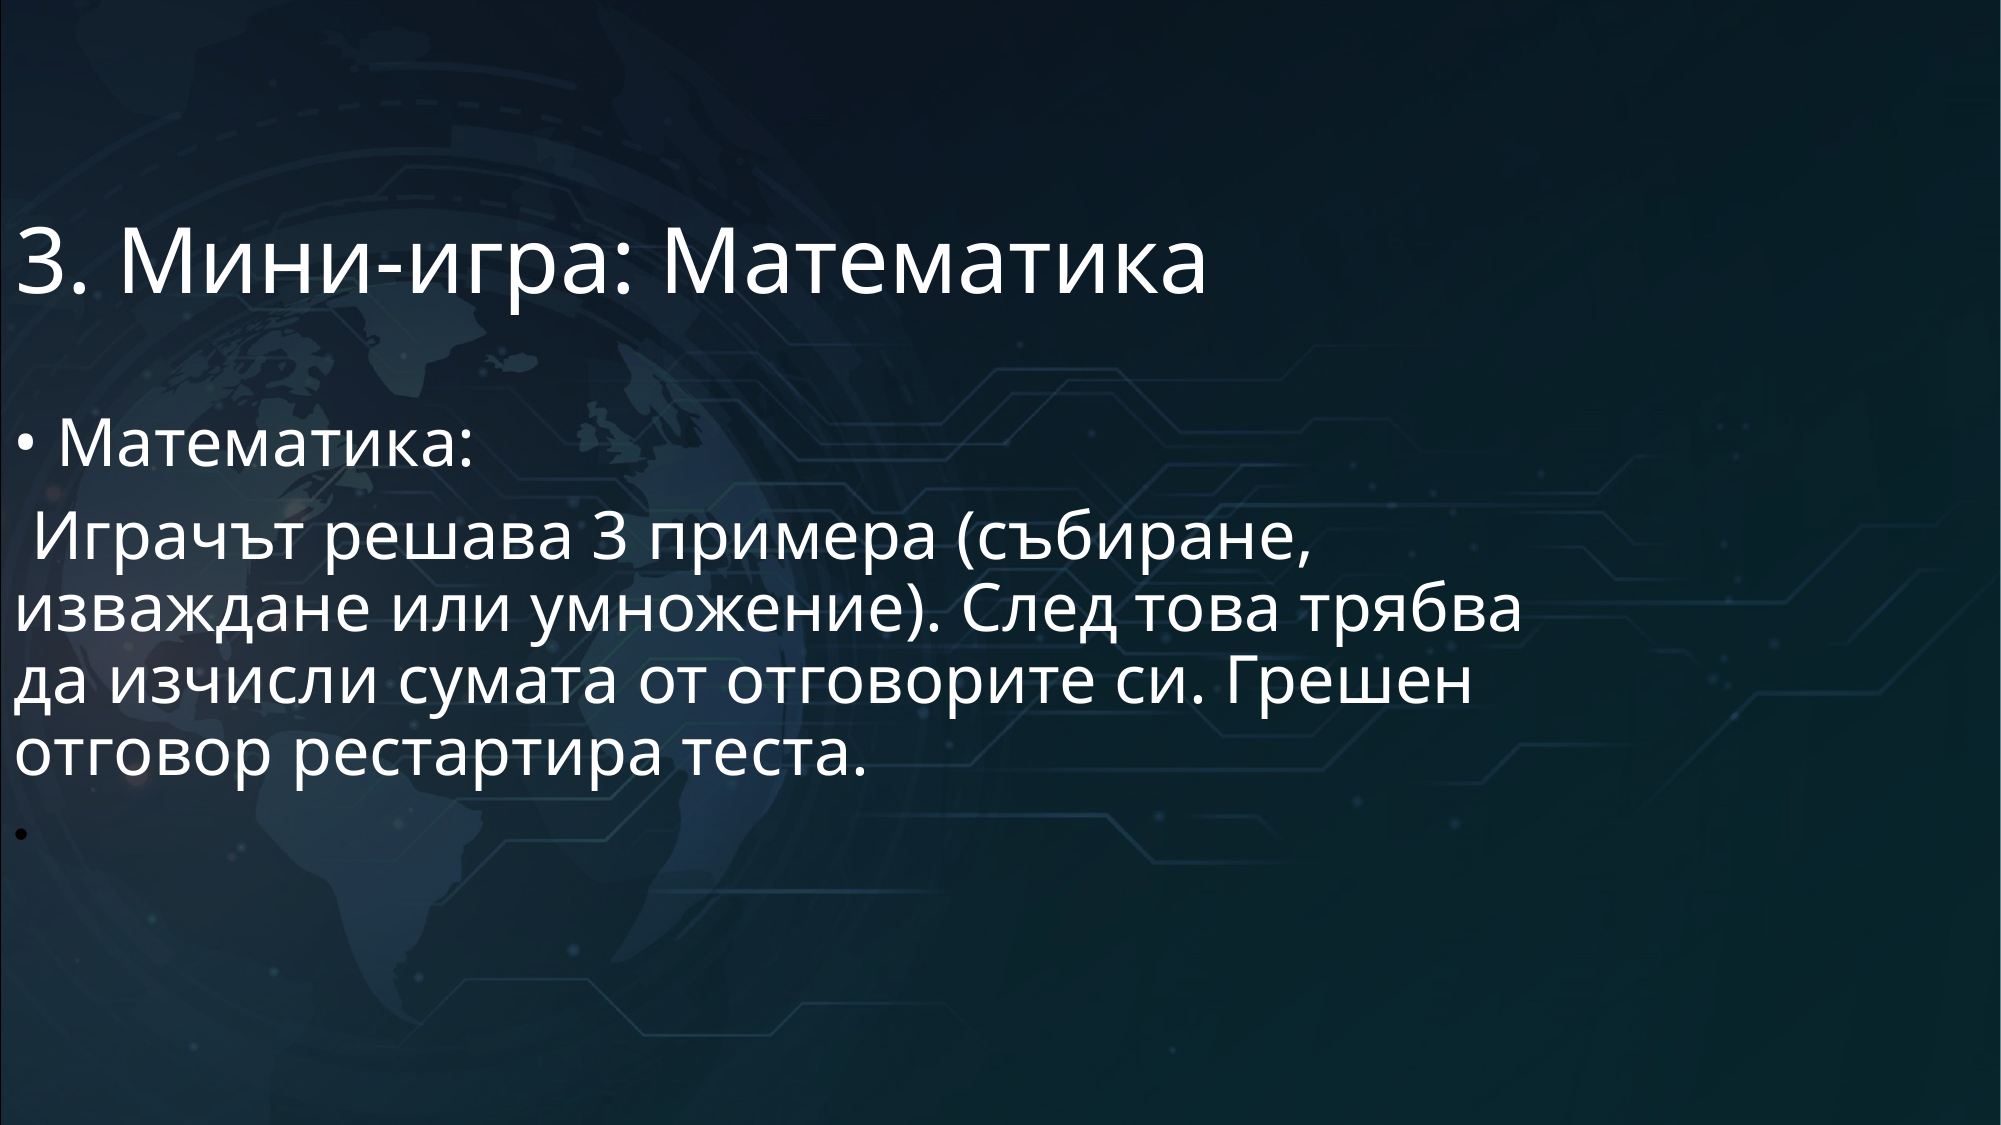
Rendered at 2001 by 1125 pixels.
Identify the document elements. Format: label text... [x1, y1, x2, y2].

list • Математика: Играчът решава 3 примера (събиране, изваждане или умножение). След това трябва да изчисли сумата от отговорите си. Грешен отговор рестартира теста. [0, 401, 1606, 922]
title 3. Мини-игра: Математика [0, 95, 1607, 433]
picture [1, 0, 2000, 1125]
